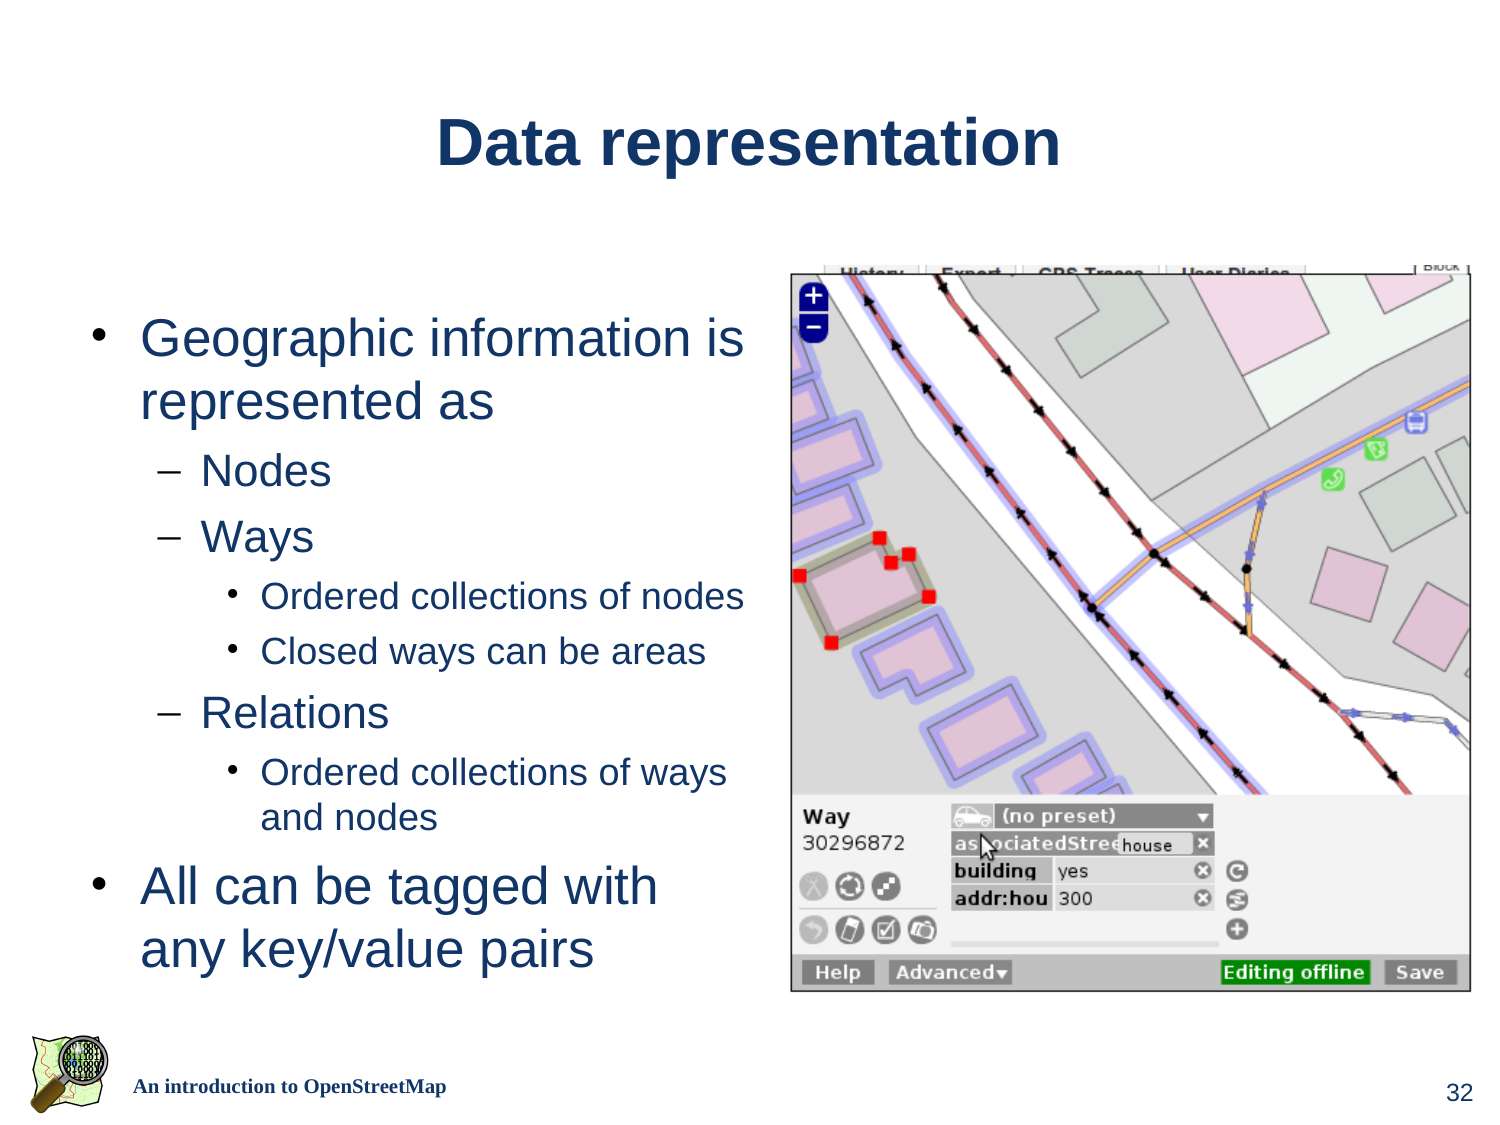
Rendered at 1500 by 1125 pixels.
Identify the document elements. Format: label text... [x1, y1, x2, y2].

picture [785, 265, 1477, 995]
picture [29, 1033, 110, 1114]
title Data representation [74, 44, 1425, 233]
list Geographic information is represented as Nodes Ways Ordered collections of nodes Closed ways can be areas Relations Ordered collections of ways and nodes All can be tagged with any key/value pairs [74, 295, 768, 1038]
